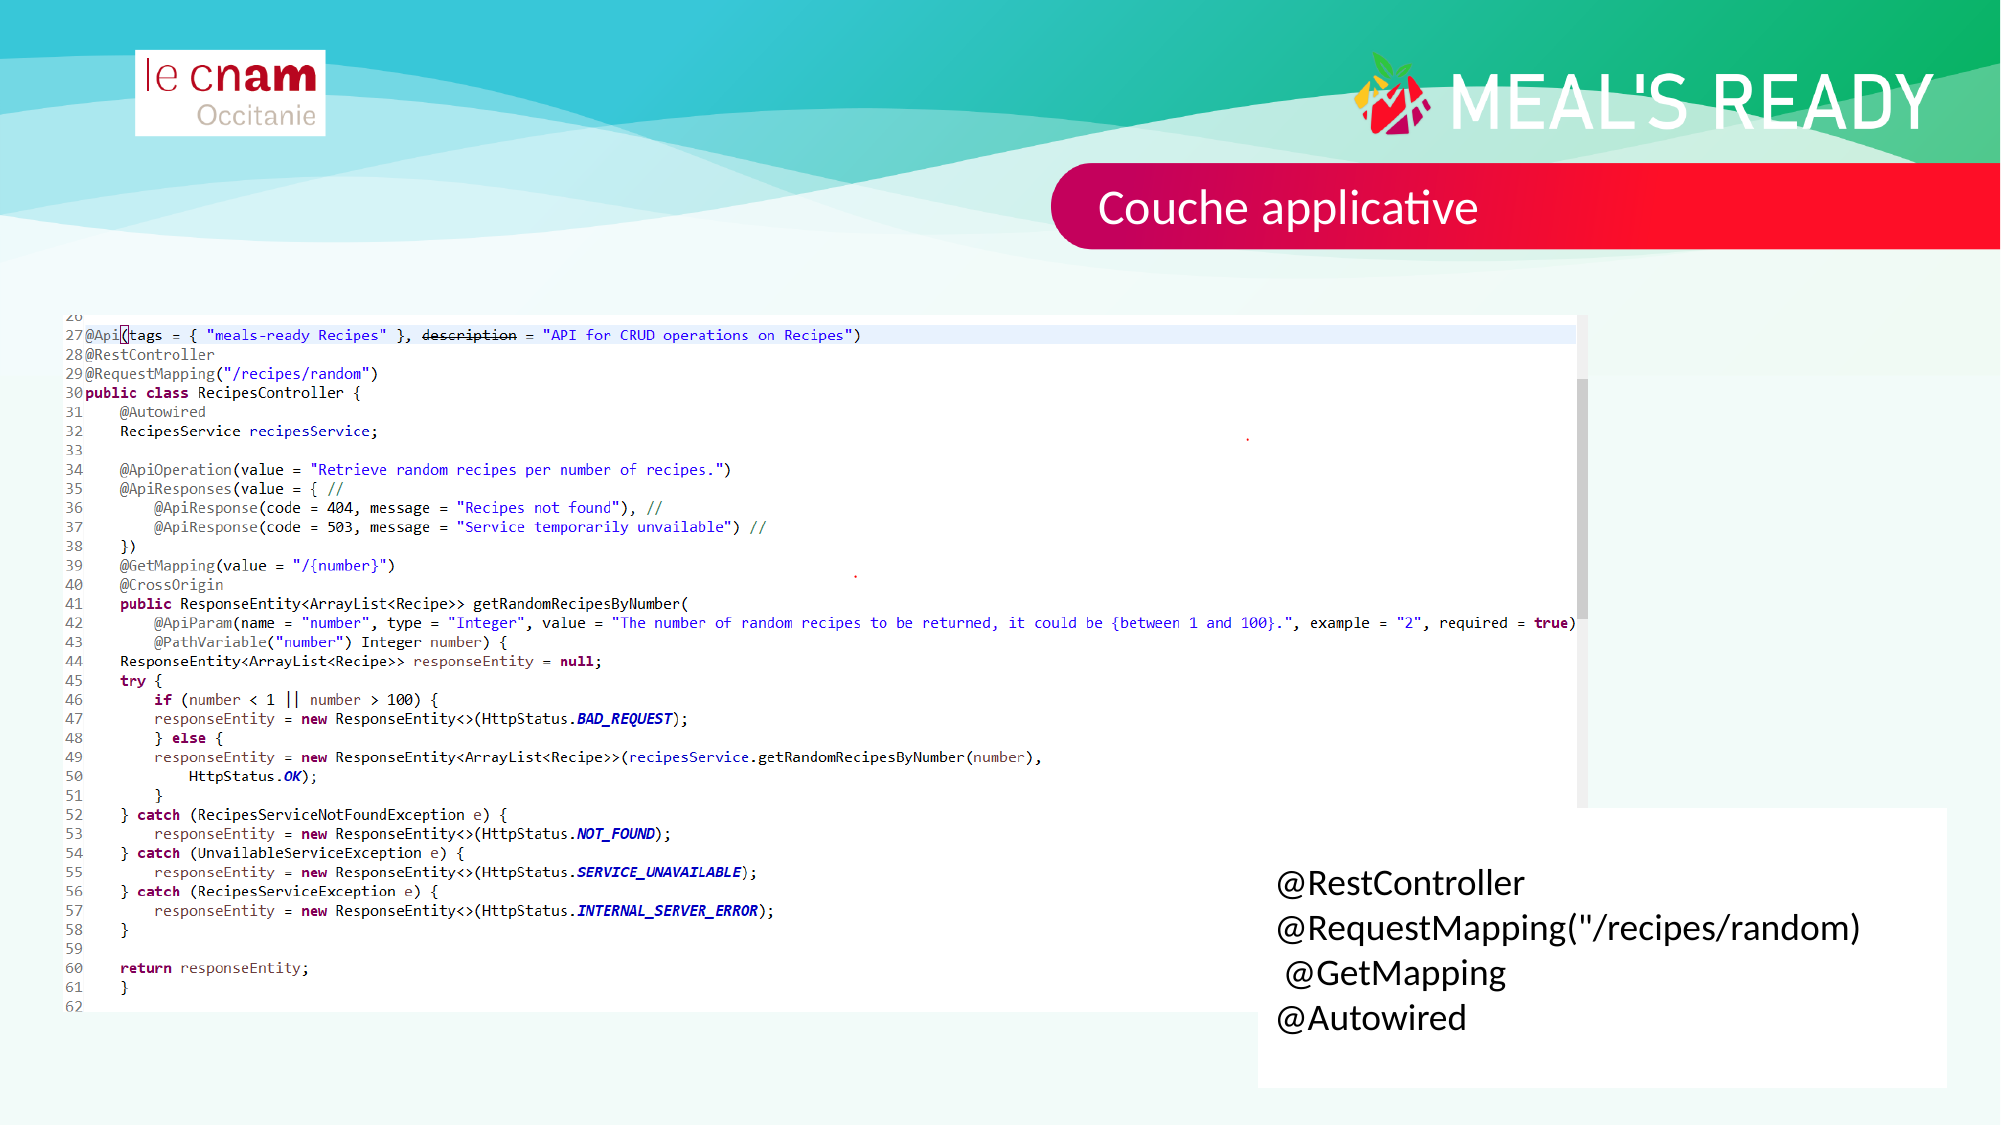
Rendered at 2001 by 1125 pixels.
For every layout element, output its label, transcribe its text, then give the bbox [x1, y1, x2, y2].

text_box Couche applicative [1083, 173, 2000, 244]
picture [0, 0, 2000, 1125]
text_box @RestController @RequestMapping("/recipes/random) @GetMapping @Autowired [1259, 809, 1946, 1087]
